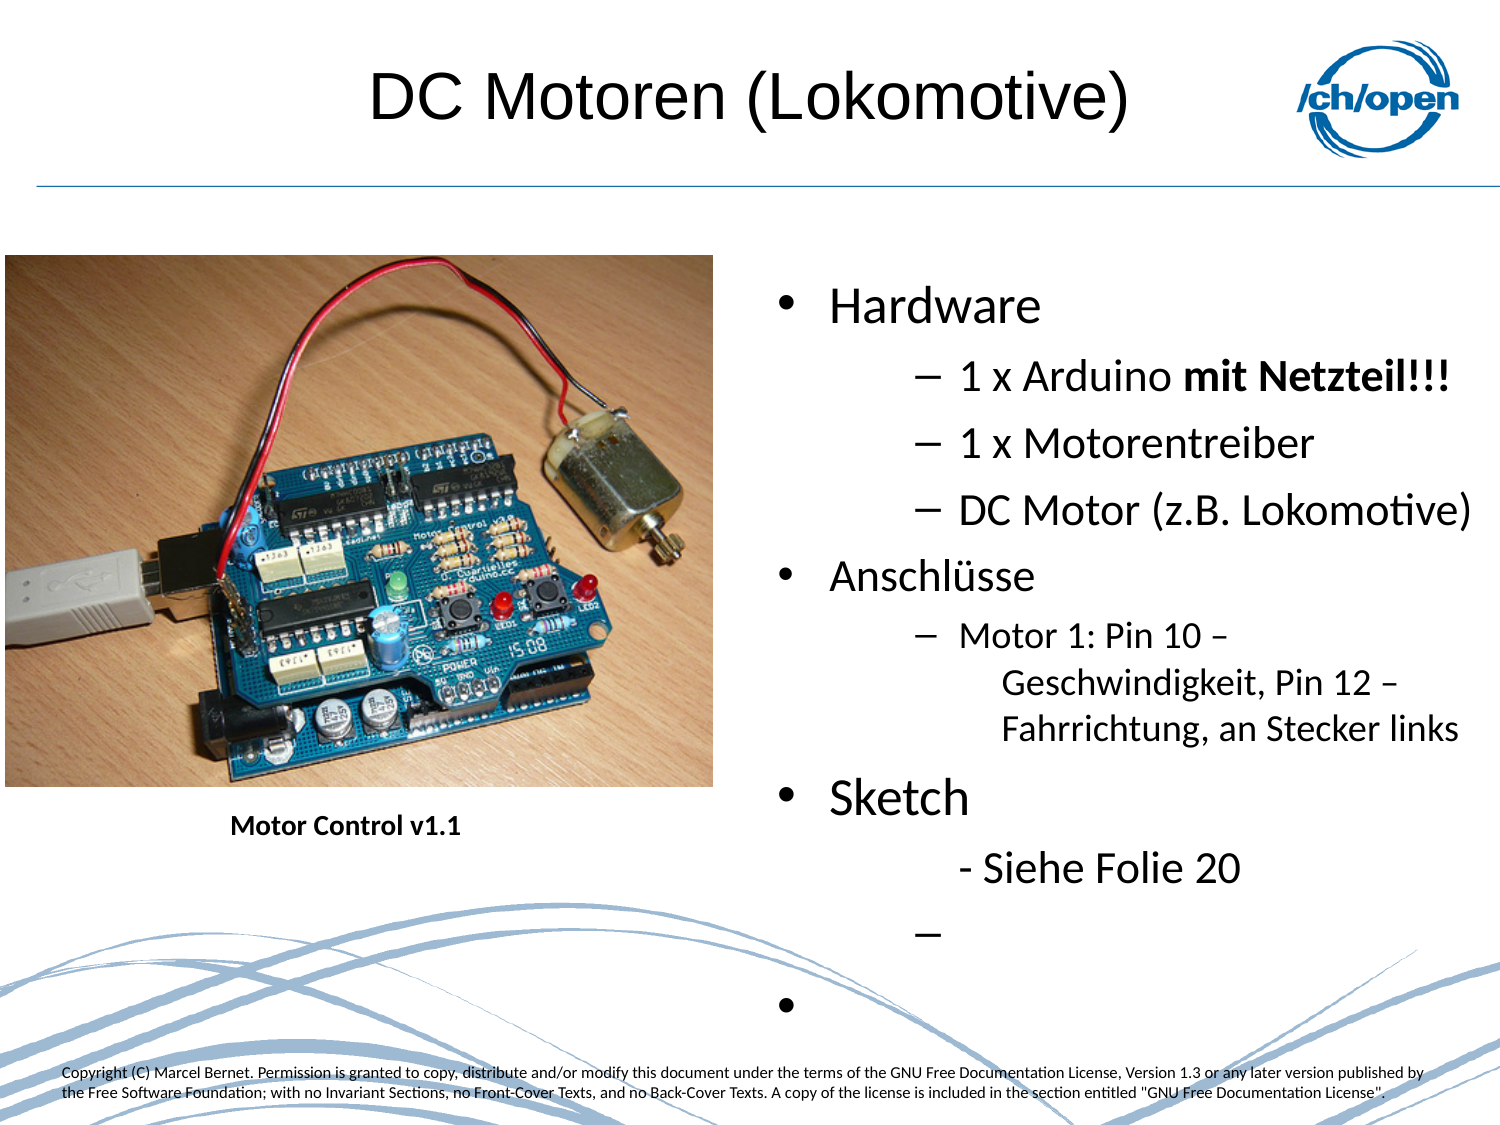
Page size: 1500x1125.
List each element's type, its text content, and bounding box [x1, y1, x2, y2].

list Hardware 1 x Arduino mit Netzteil!!! 1 x Motorentreiber DC Motor (z.B. Lokomotive) Anschlüsse Motor 1: Pin 10 – Geschwindigkeit, Pin 12 – Fahrrichtung, an Stecker links Sketch - Siehe Folie 20 [762, 262, 1500, 1005]
text_box Motor Control v1.1 [214, 798, 479, 850]
title DC Motoren (Lokomotive) [75, 45, 1426, 165]
picture [5, 255, 713, 787]
